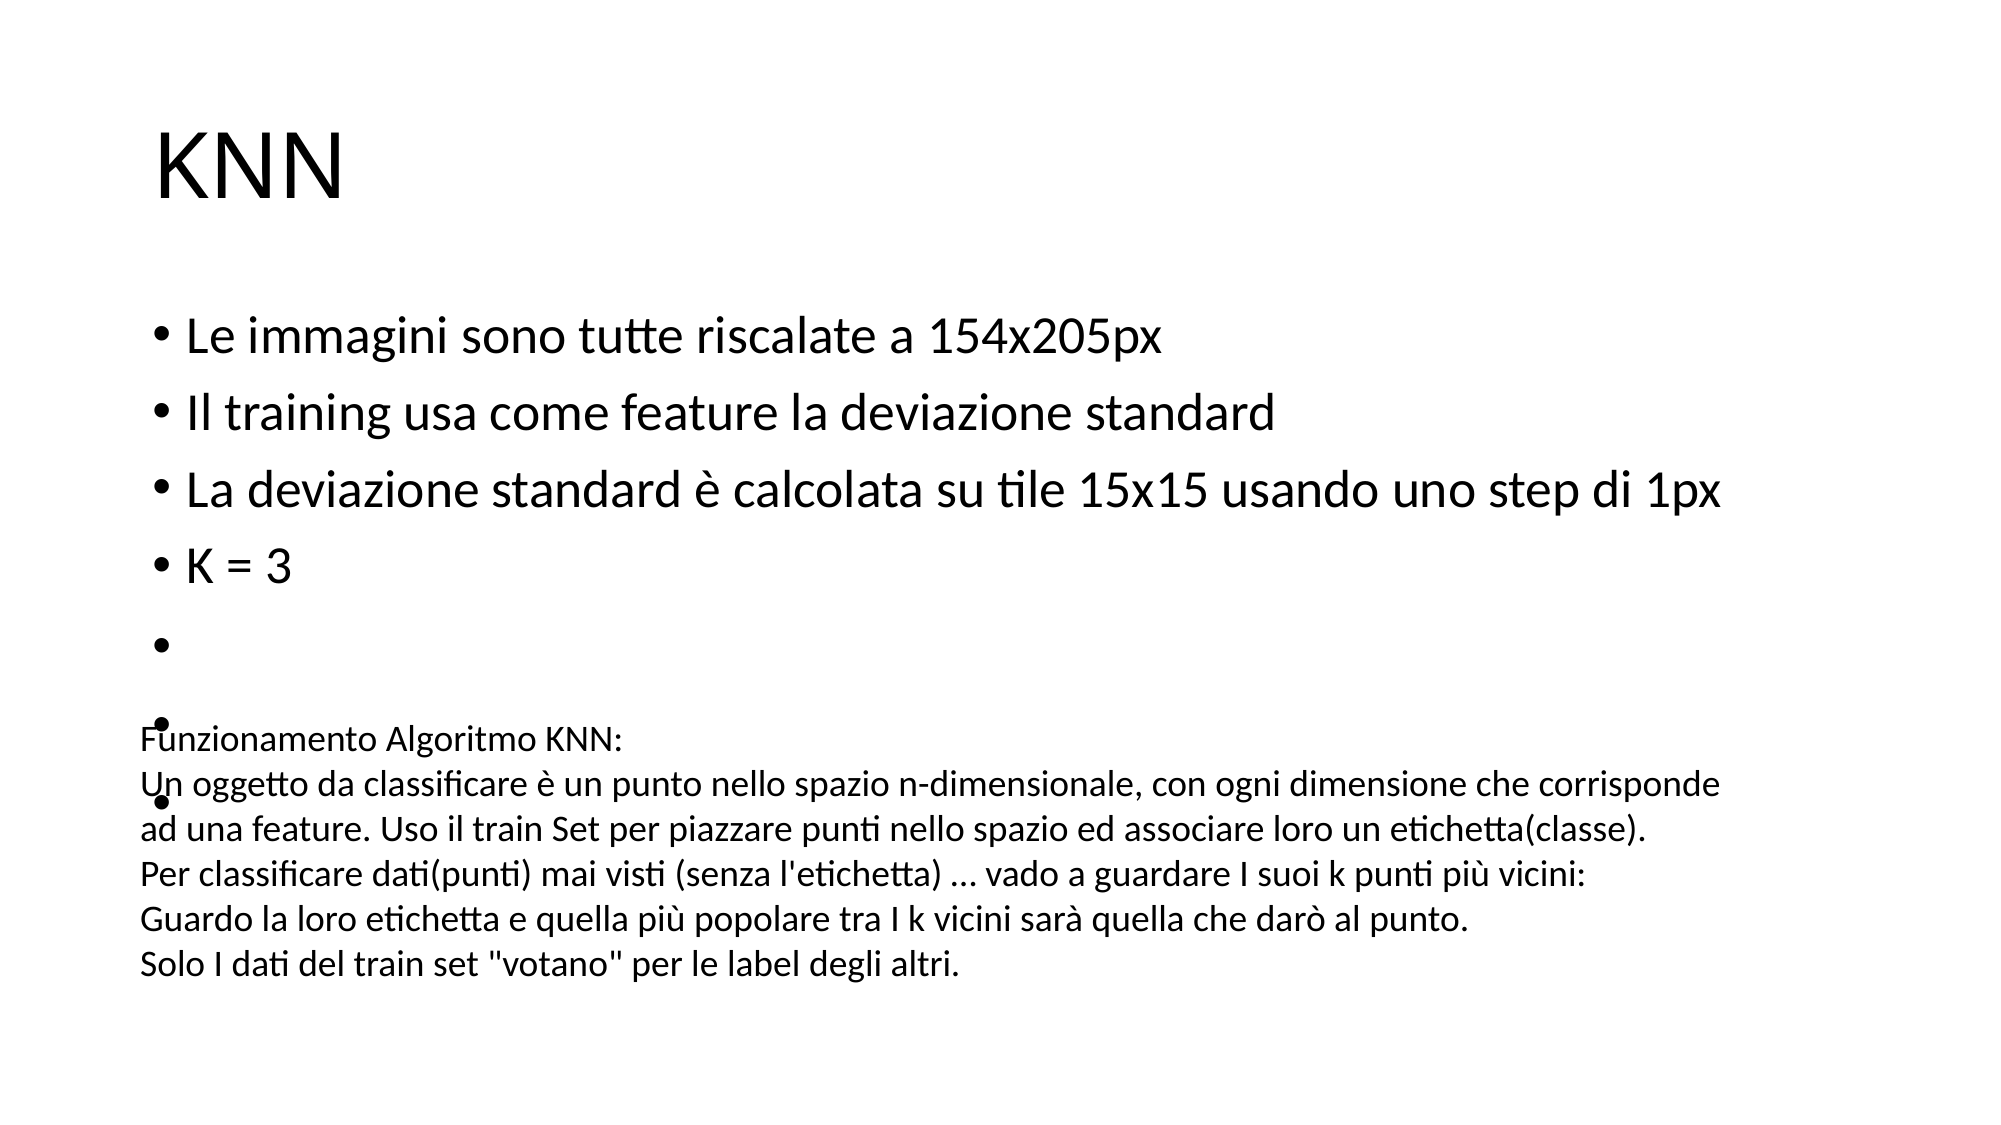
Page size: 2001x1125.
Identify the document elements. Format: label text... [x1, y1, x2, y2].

title KNN [137, 59, 1863, 278]
text_box Funzionamento Algoritmo KNN: Un oggetto da classificare è un punto nello spazio n-dimensionale, con ogni dimensione che corrisponde ad una feature. Uso il train Set per piazzare punti nello spazio ed associare loro un etichetta(classe). Per classificare dati(punti) mai visti (senza l'etichetta) … vado a guardare I suoi k punti più vicini: Guardo la loro etichetta e quella più popolare tra I k vicini sarà quella che darò al punto. Solo I dati del train set "votano" per le label degli altri. [125, 706, 1756, 1040]
list Le immagini sono tutte riscalate a 154x205px Il training usa come feature la deviazione standard La deviazione standard è calcolata su tile 15x15 usando uno step di 1px K = 3 [137, 299, 1792, 634]
